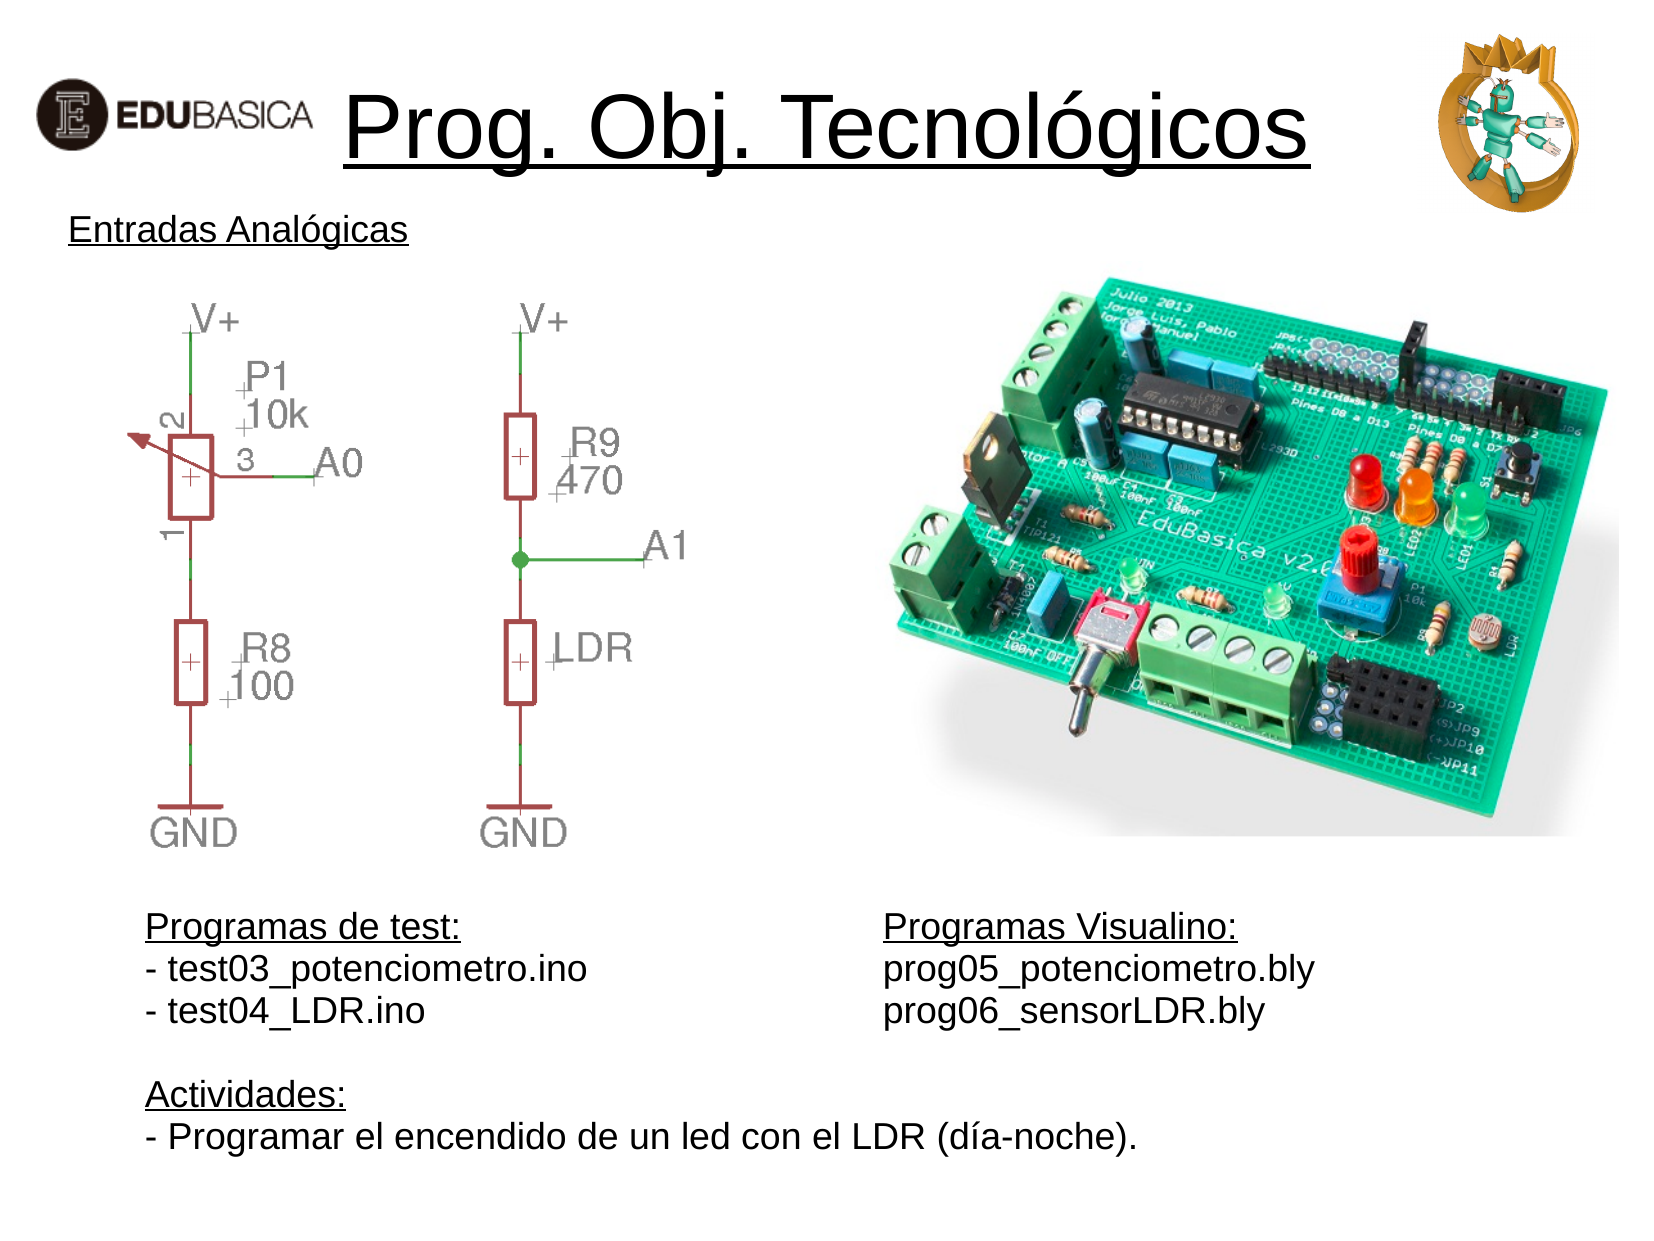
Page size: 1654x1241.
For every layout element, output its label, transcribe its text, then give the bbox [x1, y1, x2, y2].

text_box Entradas Analógicas [53, 200, 424, 258]
title Prog. Obj. Tecnológicos [82, 23, 1571, 231]
text_box Programas de test: Programas Visualino: - test03_potenciometro.ino prog05_potenciometro.bly - test04_LDR.ino prog06_sensorLDR.bly Actividades: - Programar el encendido de un led con el LDR (día-noche). [129, 897, 1619, 1165]
picture [100, 290, 703, 857]
picture [875, 261, 1619, 839]
picture [35, 77, 316, 154]
picture [1417, 33, 1595, 213]
